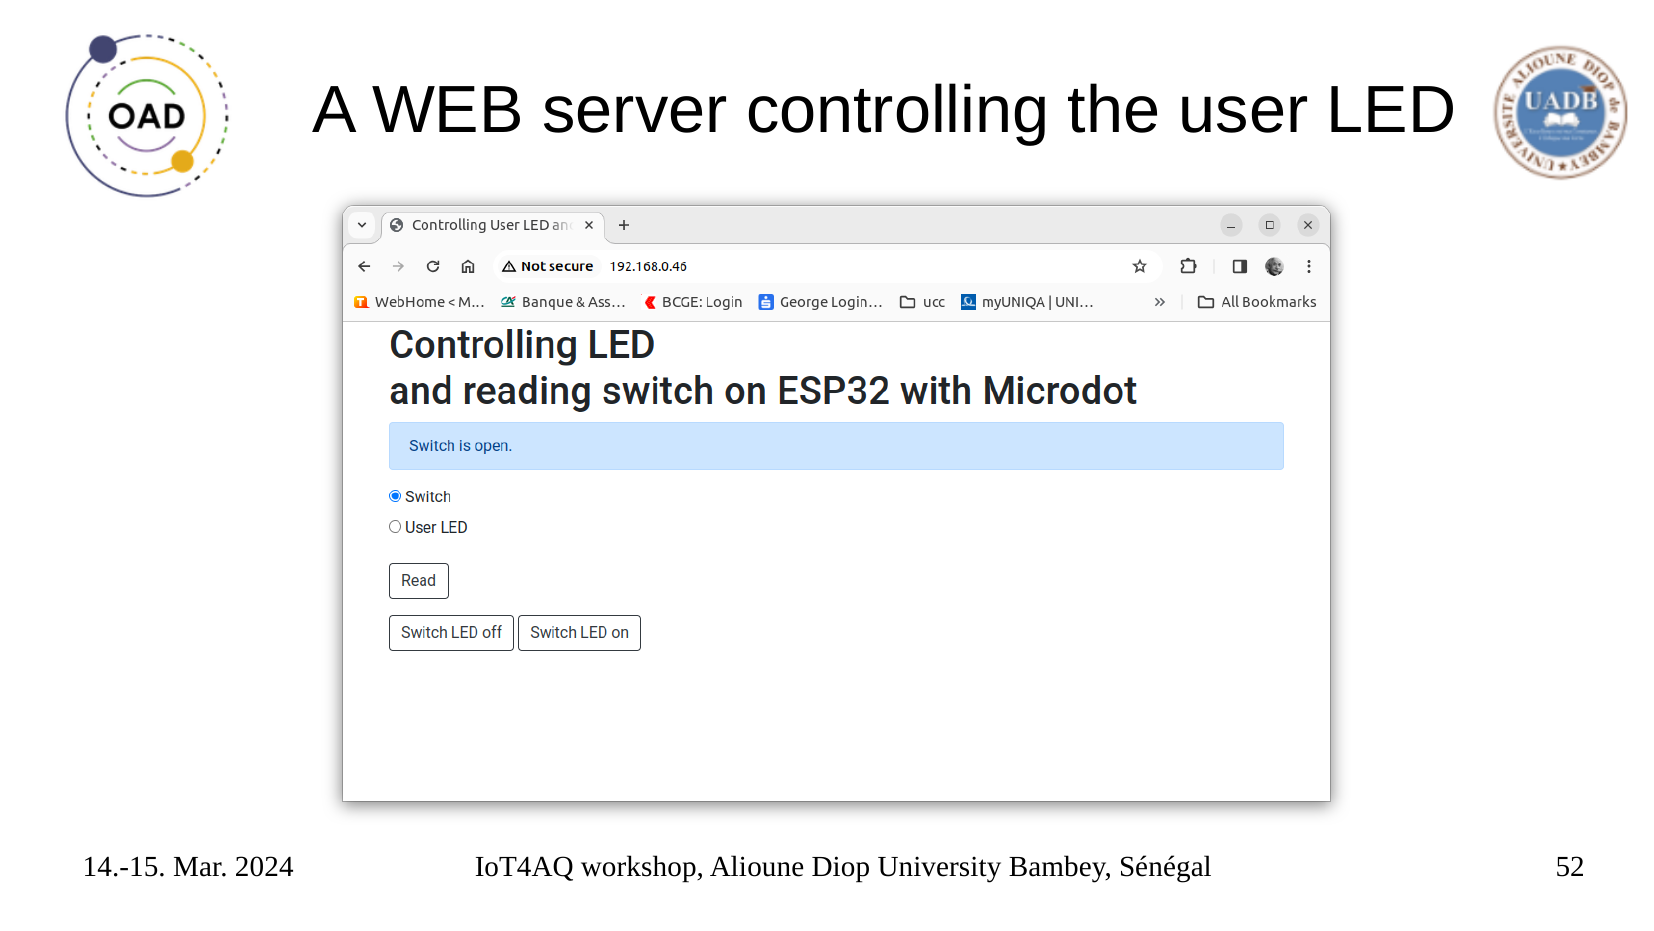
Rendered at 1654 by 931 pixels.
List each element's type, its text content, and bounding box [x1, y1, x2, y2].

picture [1482, 37, 1641, 188]
picture [25, 20, 263, 218]
title A WEB server controlling the user LED [301, 32, 1469, 188]
picture [321, 187, 1351, 826]
